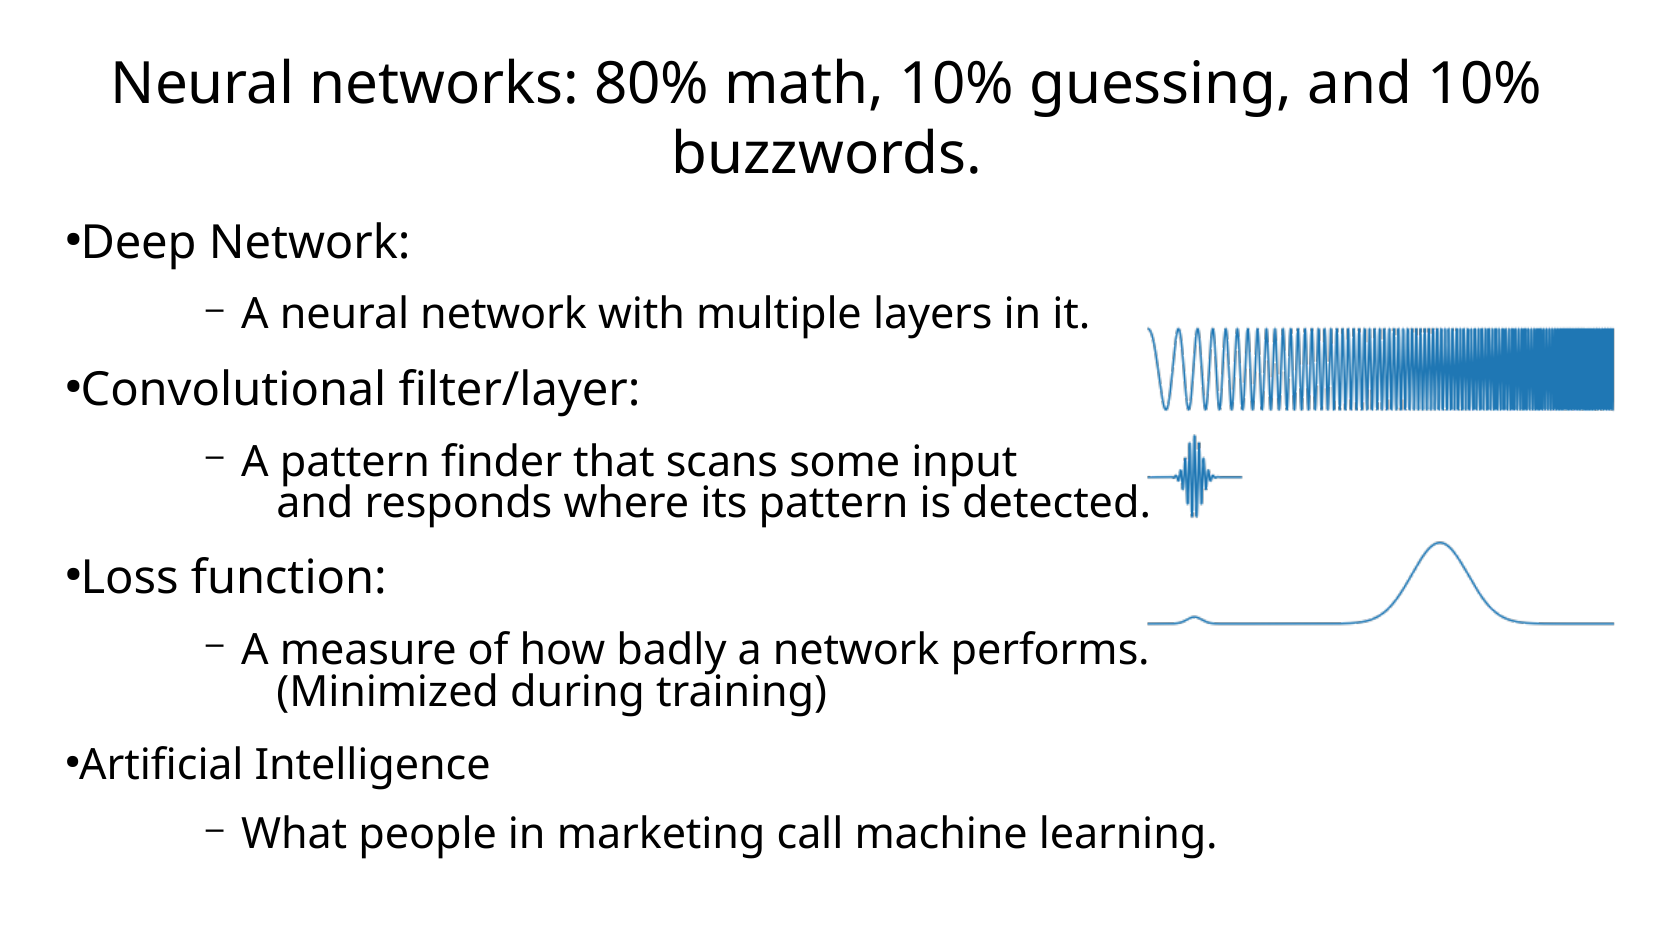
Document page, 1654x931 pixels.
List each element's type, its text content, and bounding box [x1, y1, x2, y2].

list Deep Network: A neural network with multiple layers in it. Convolutional filter/layer: A pattern finder that scans some input and responds where its pattern is detected. Loss function: A measure of how badly a network performs. (Minimized during training) Artificial Intelligence What people in marketing call machine learning. [64, 217, 1220, 900]
title Neural networks: 80% math, 10% guessing, and 10% buzzwords. [82, 37, 1571, 193]
picture [1138, 316, 1624, 638]
